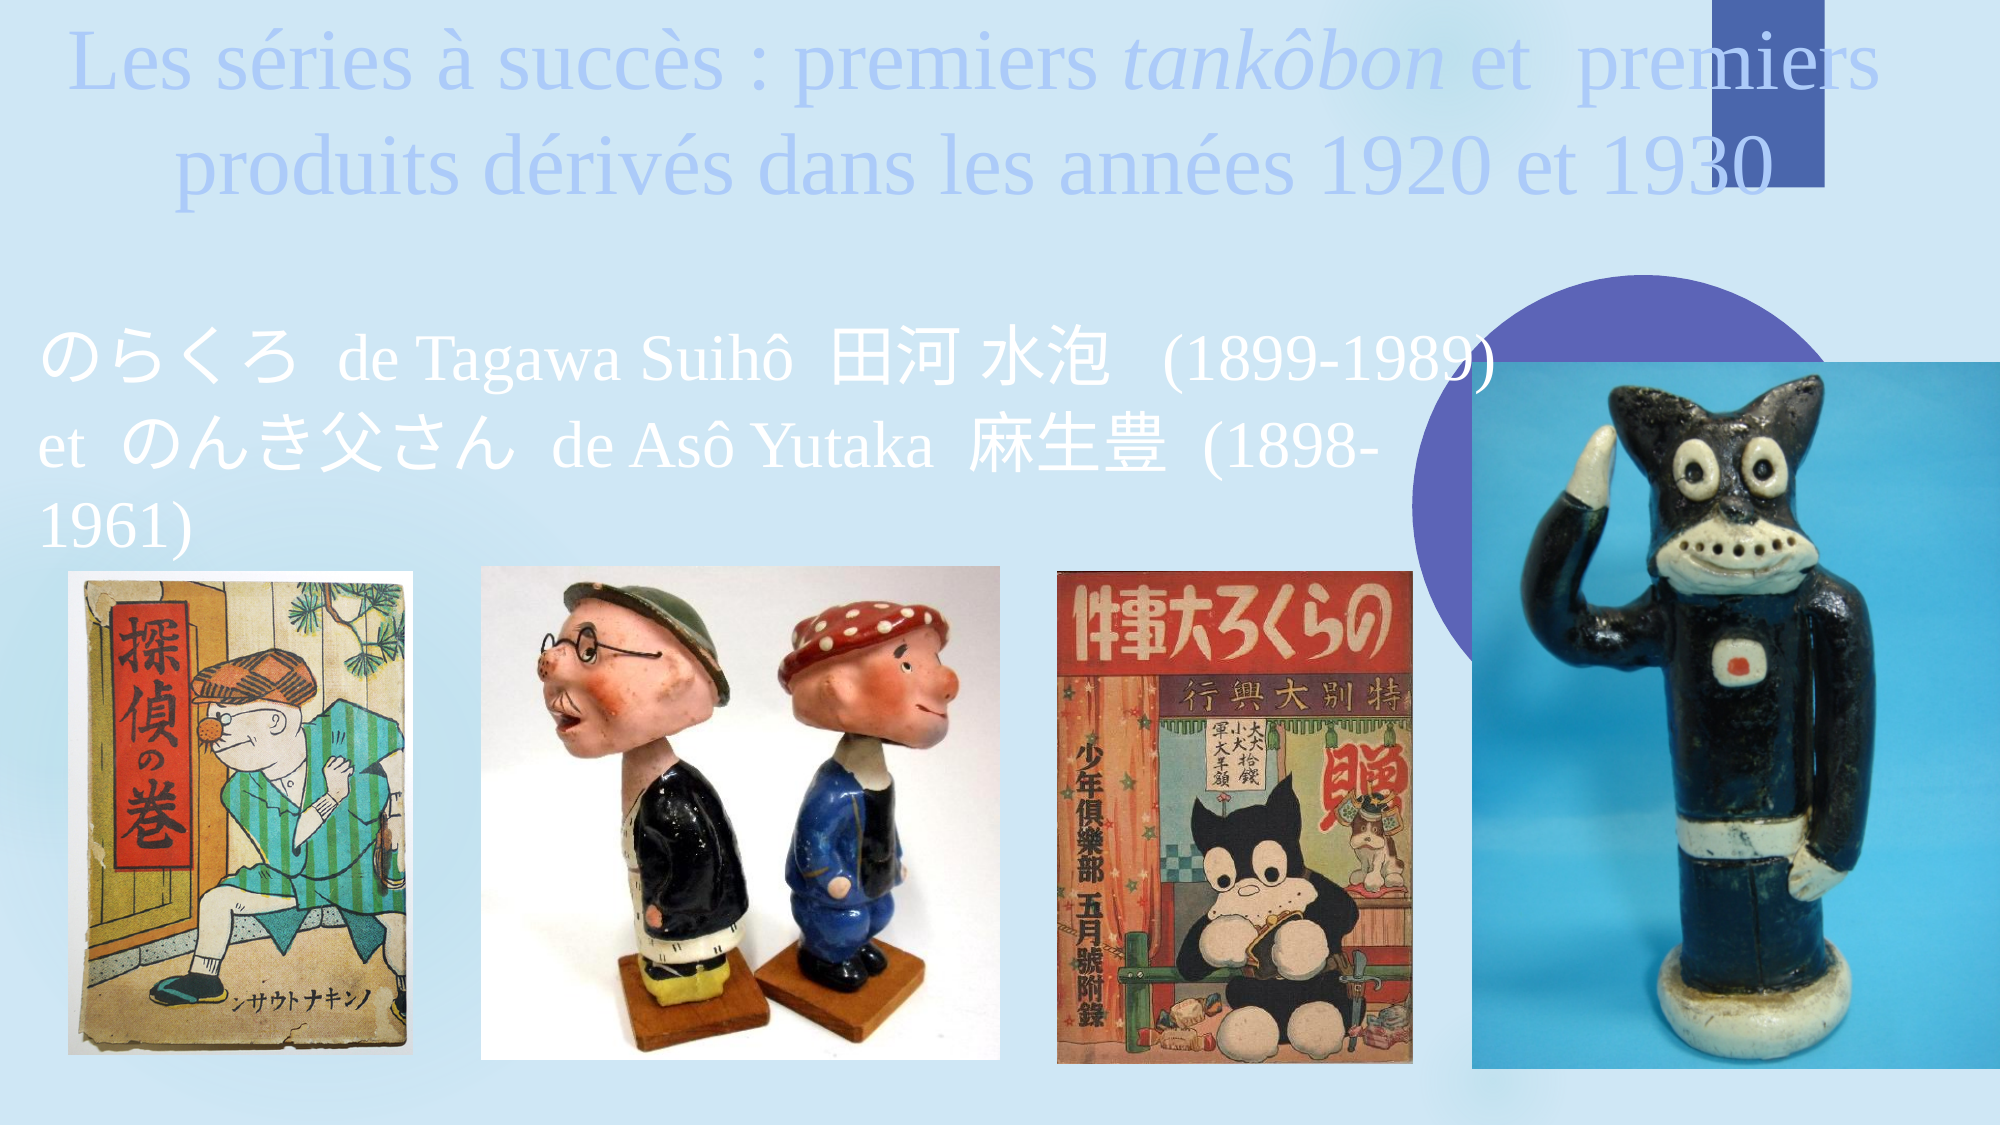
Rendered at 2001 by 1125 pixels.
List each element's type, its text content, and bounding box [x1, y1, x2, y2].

list のらくろ de Tagawa Suihô 田河 水泡 (1899-1989) et のんき父さん de Asô Yutaka 麻生豊 (1898-1961) [22, 273, 1519, 980]
picture [1057, 362, 2000, 1125]
title Les séries à succès : premiers tankôbon et premiers produits dérivés dans les années 1920 et 1930 [0, 0, 1950, 234]
picture [0, 437, 1000, 1125]
